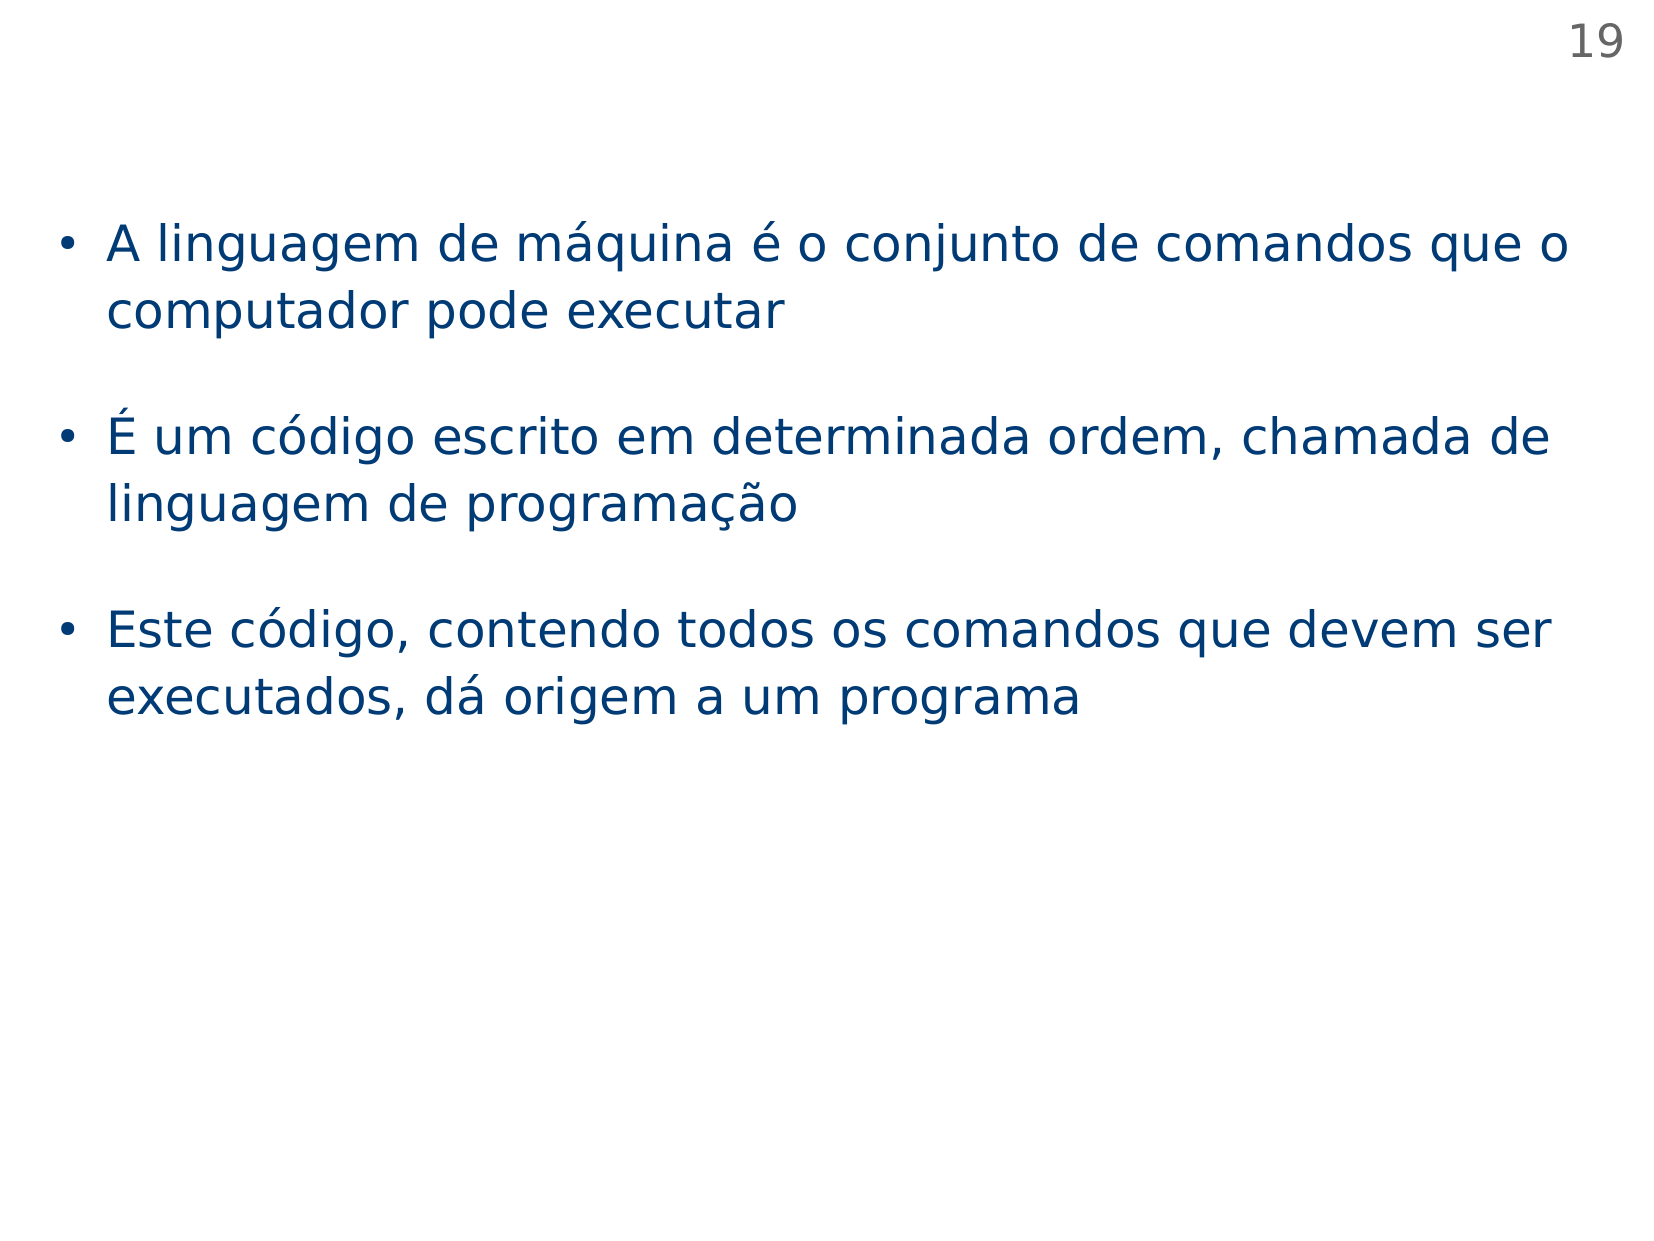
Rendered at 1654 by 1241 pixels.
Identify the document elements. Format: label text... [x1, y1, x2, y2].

list A linguagem de máquina é o conjunto de comandos que o computador pode executar É um código escrito em determinada ordem, chamada de linguagem de programação Este código, contendo todos os comandos que devem ser executados, dá origem a um programa [59, 206, 1625, 1211]
